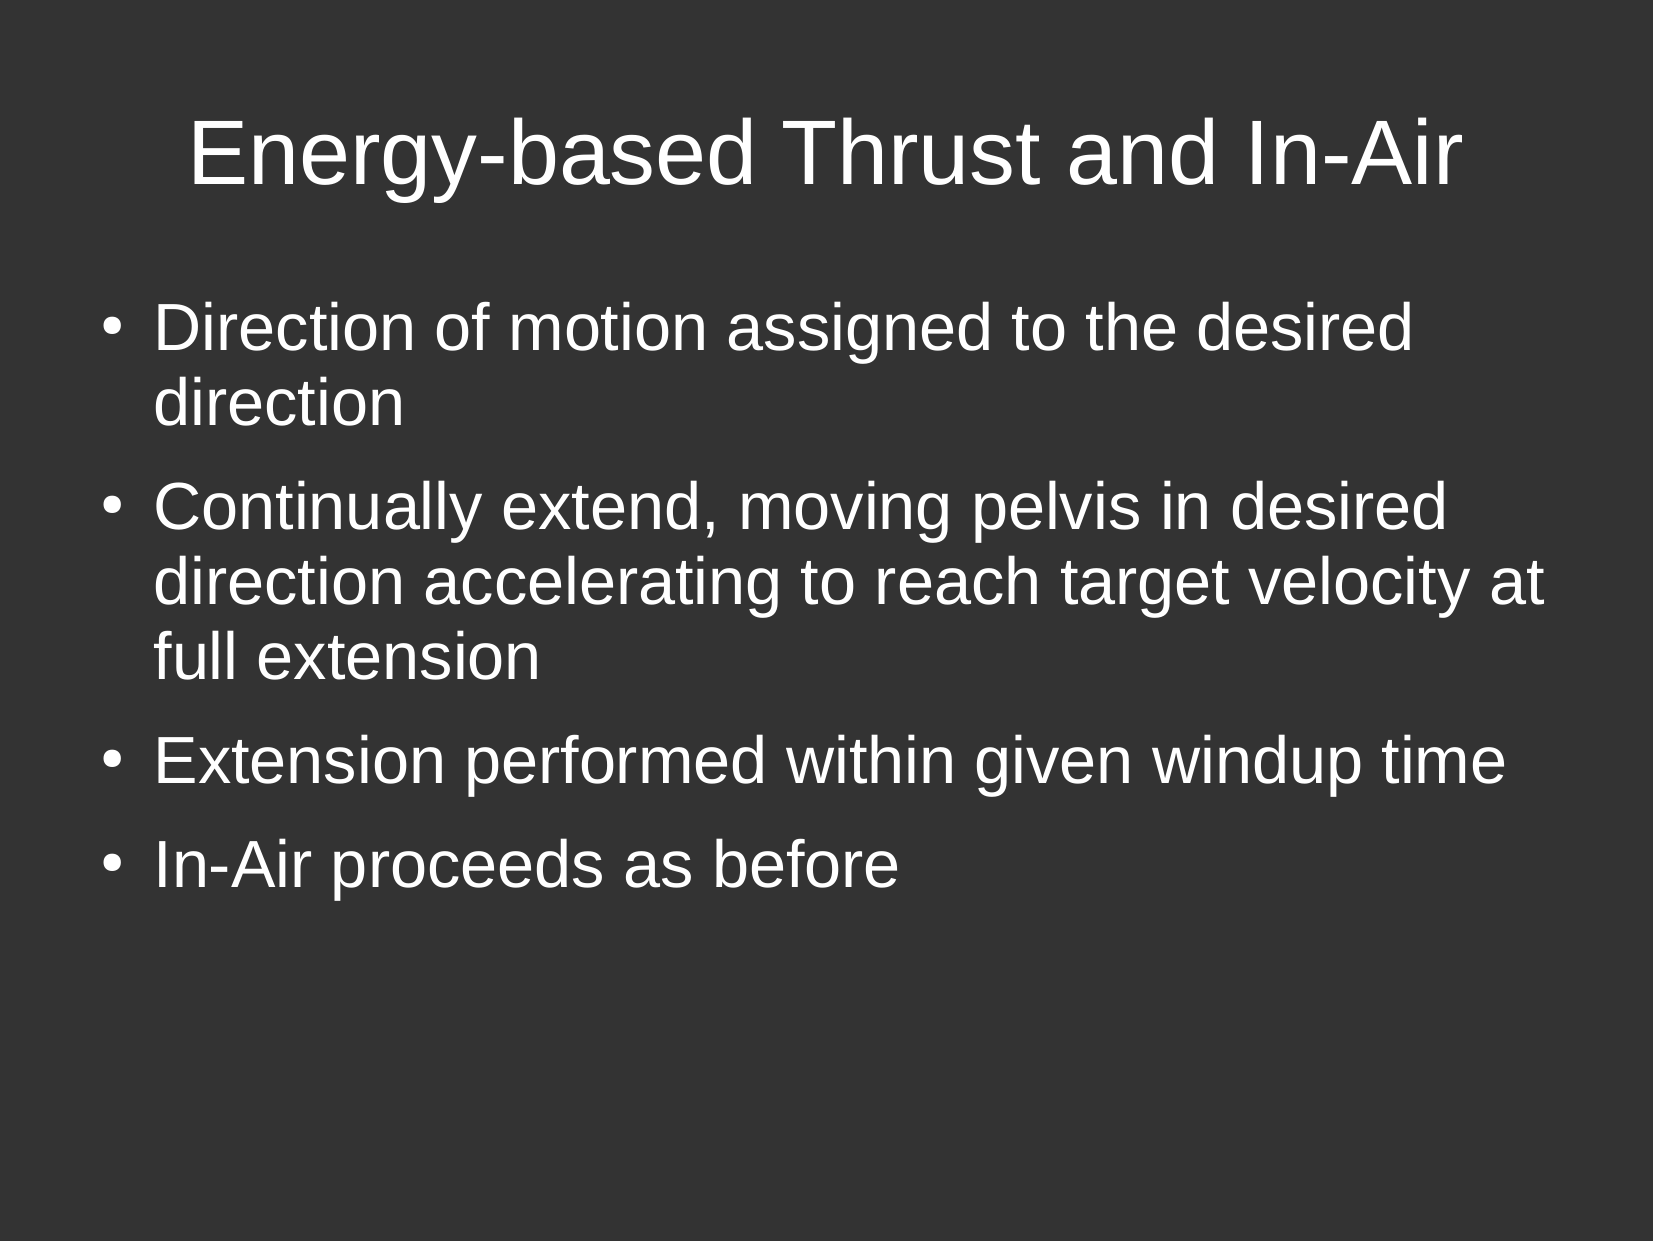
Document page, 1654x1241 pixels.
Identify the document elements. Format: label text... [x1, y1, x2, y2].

list Direction of motion assigned to the desired direction Continually extend, moving pelvis in desired direction accelerating to reach target velocity at full extension Extension performed within given windup time In-Air proceeds as before [82, 290, 1571, 1109]
title Energy-based Thrust and In-Air [82, 49, 1571, 257]
